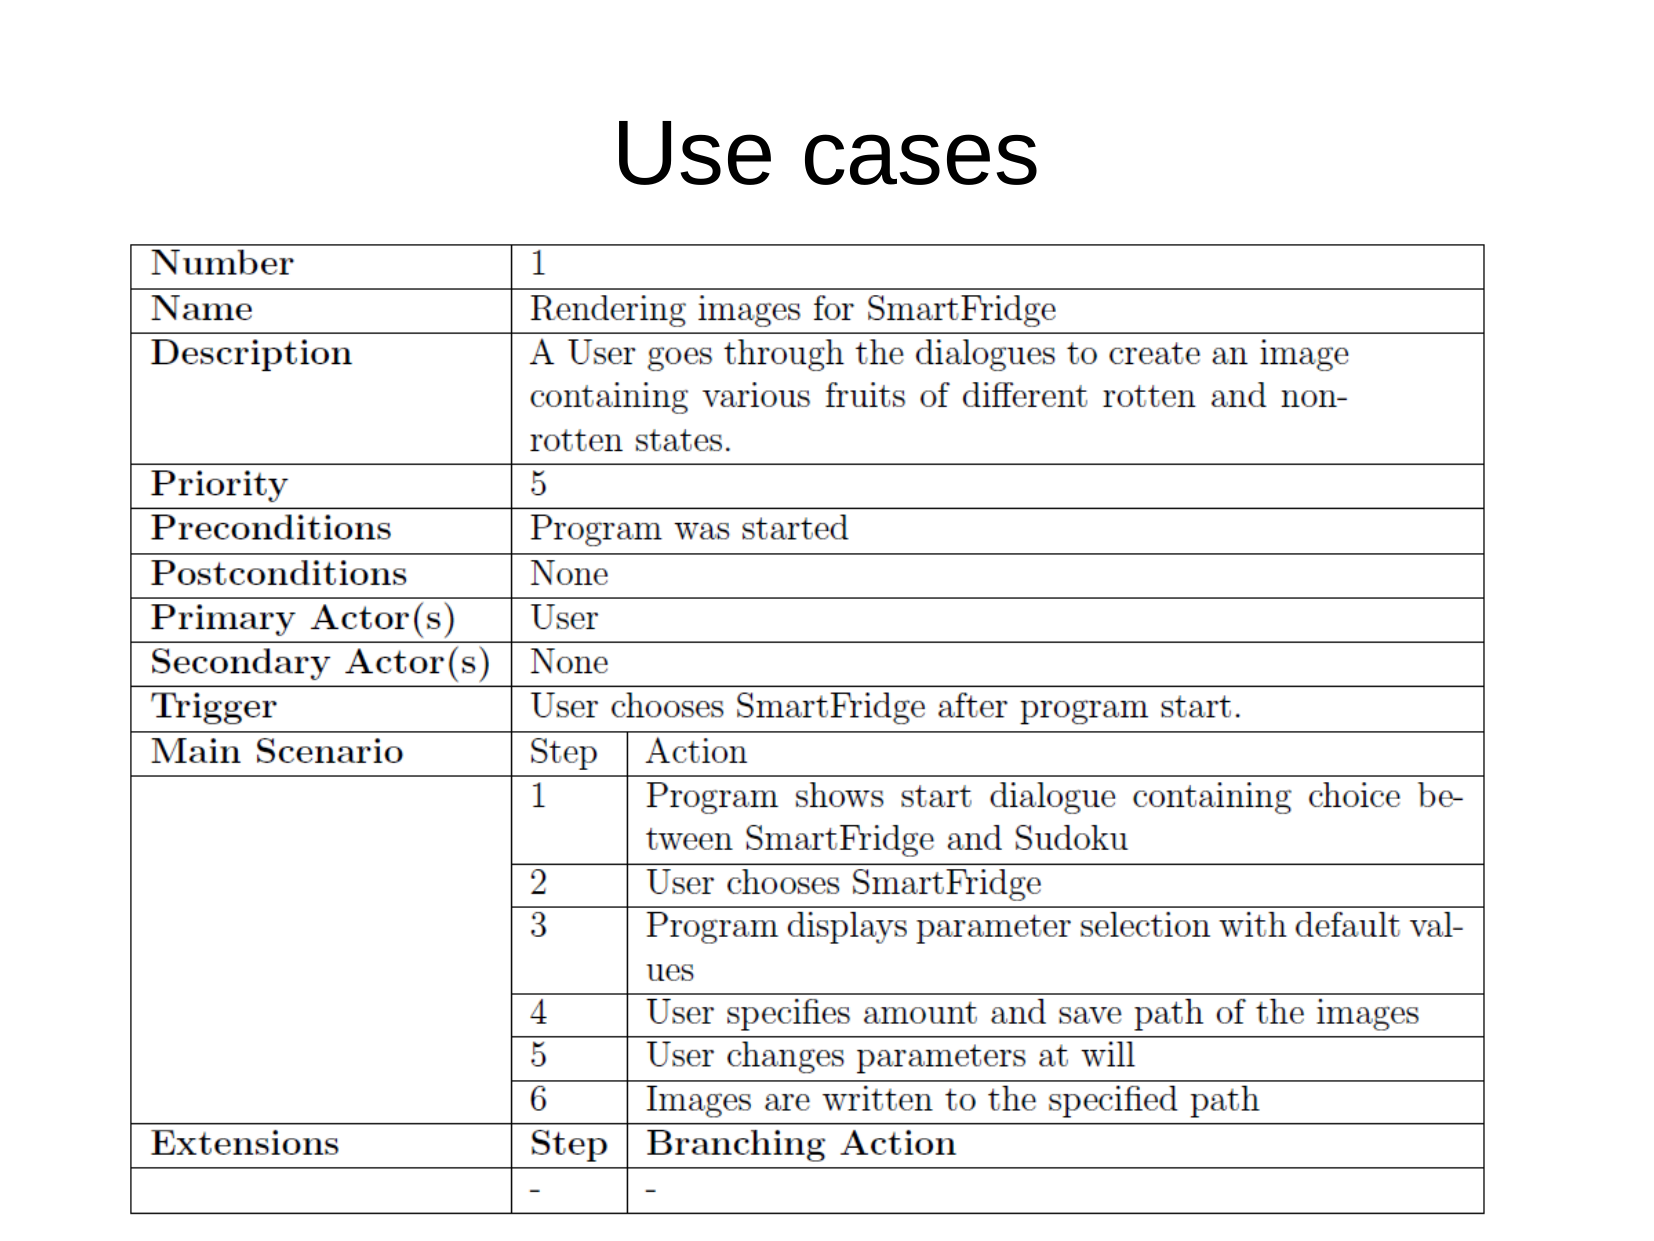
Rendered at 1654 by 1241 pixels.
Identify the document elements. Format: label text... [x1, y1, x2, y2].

picture [129, 243, 1489, 1217]
title Use cases [82, 49, 1571, 257]
